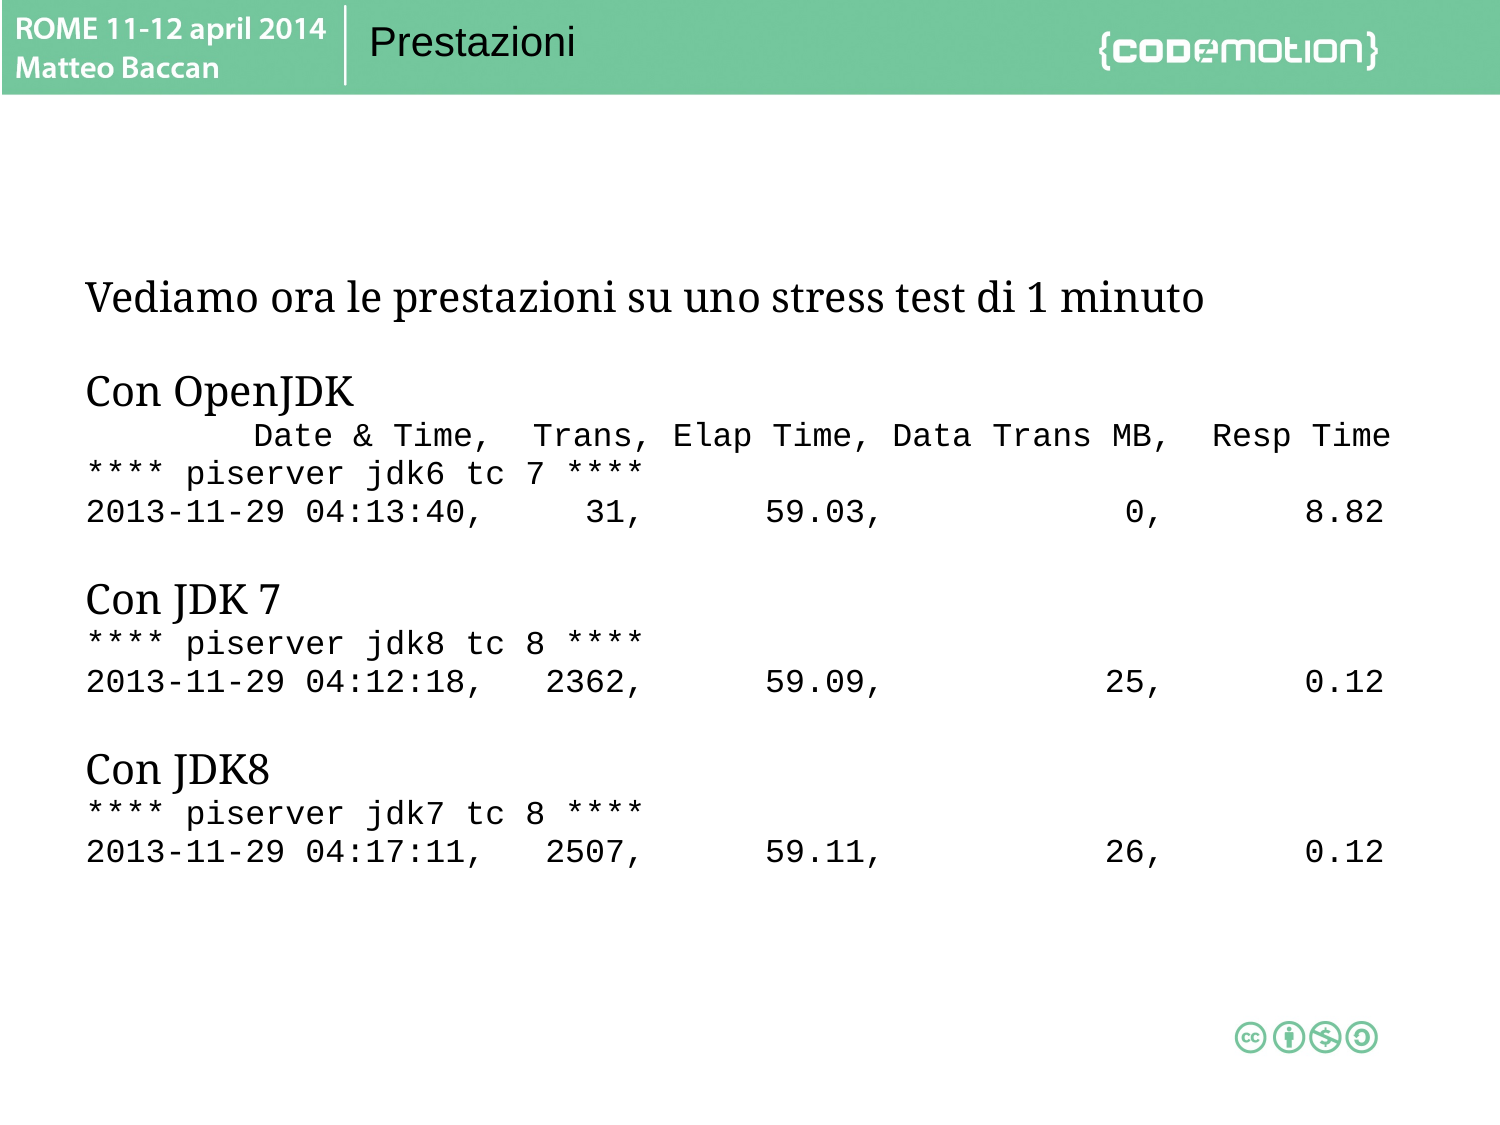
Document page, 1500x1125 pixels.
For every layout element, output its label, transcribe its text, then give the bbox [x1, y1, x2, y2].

picture [2, 0, 1500, 1125]
list Prestazioni [354, 11, 1380, 87]
text_box Vediamo ora le prestazioni su uno stress test di 1 minuto Con OpenJDK Date & Time, Trans, Elap Time, Data Trans MB, Resp Time **** piserver jdk6 tc 7 **** 2013-11-29 04:13:40, 31, 59.03, 0, 8.82 Con JDK 7 **** piserver jdk8 tc 8 **** 2013-11-29 04:12:18, 2362, 59.09, 25, 0.12 Con JDK8 **** piserver jdk7 tc 8 **** 2013-11-29 04:17:11, 2507, 59.11, 26, 0.12 [70, 259, 1418, 957]
